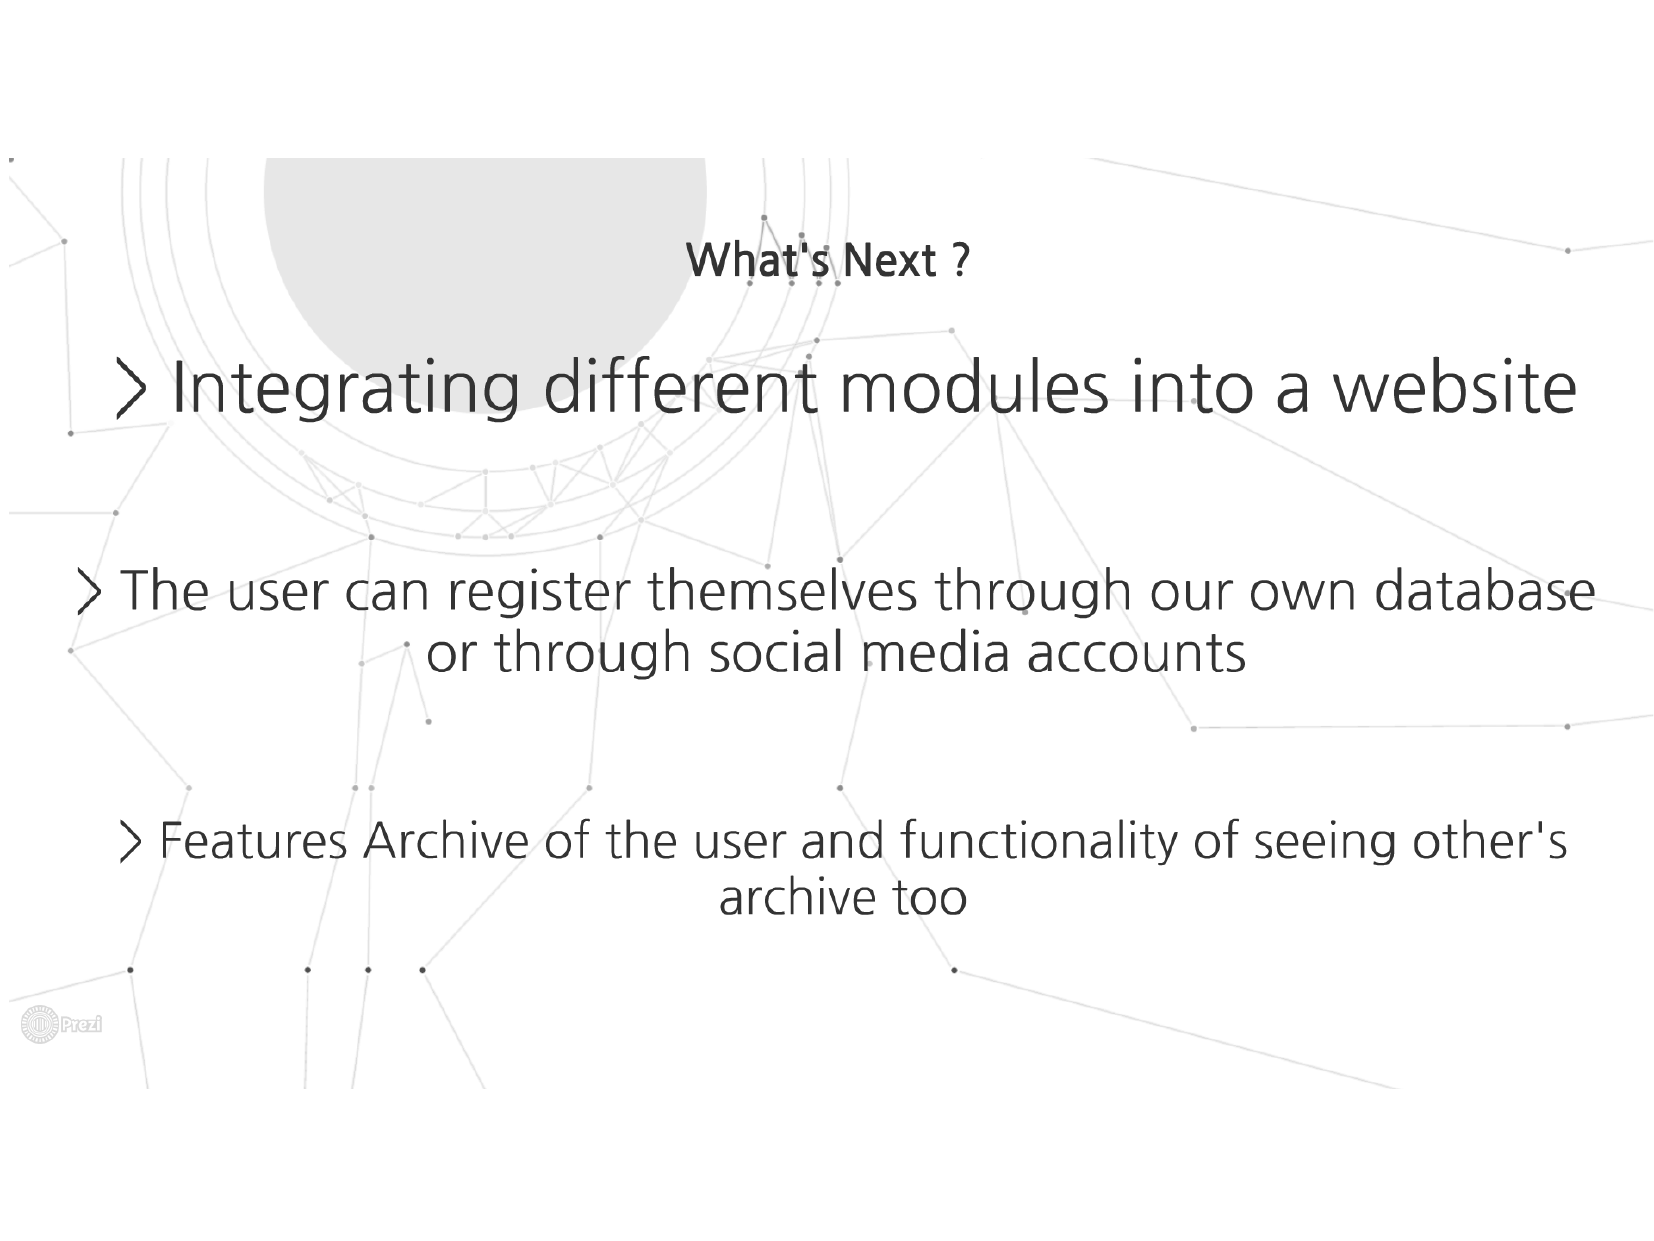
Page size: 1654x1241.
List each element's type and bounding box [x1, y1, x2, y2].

picture [9, 158, 1654, 1089]
